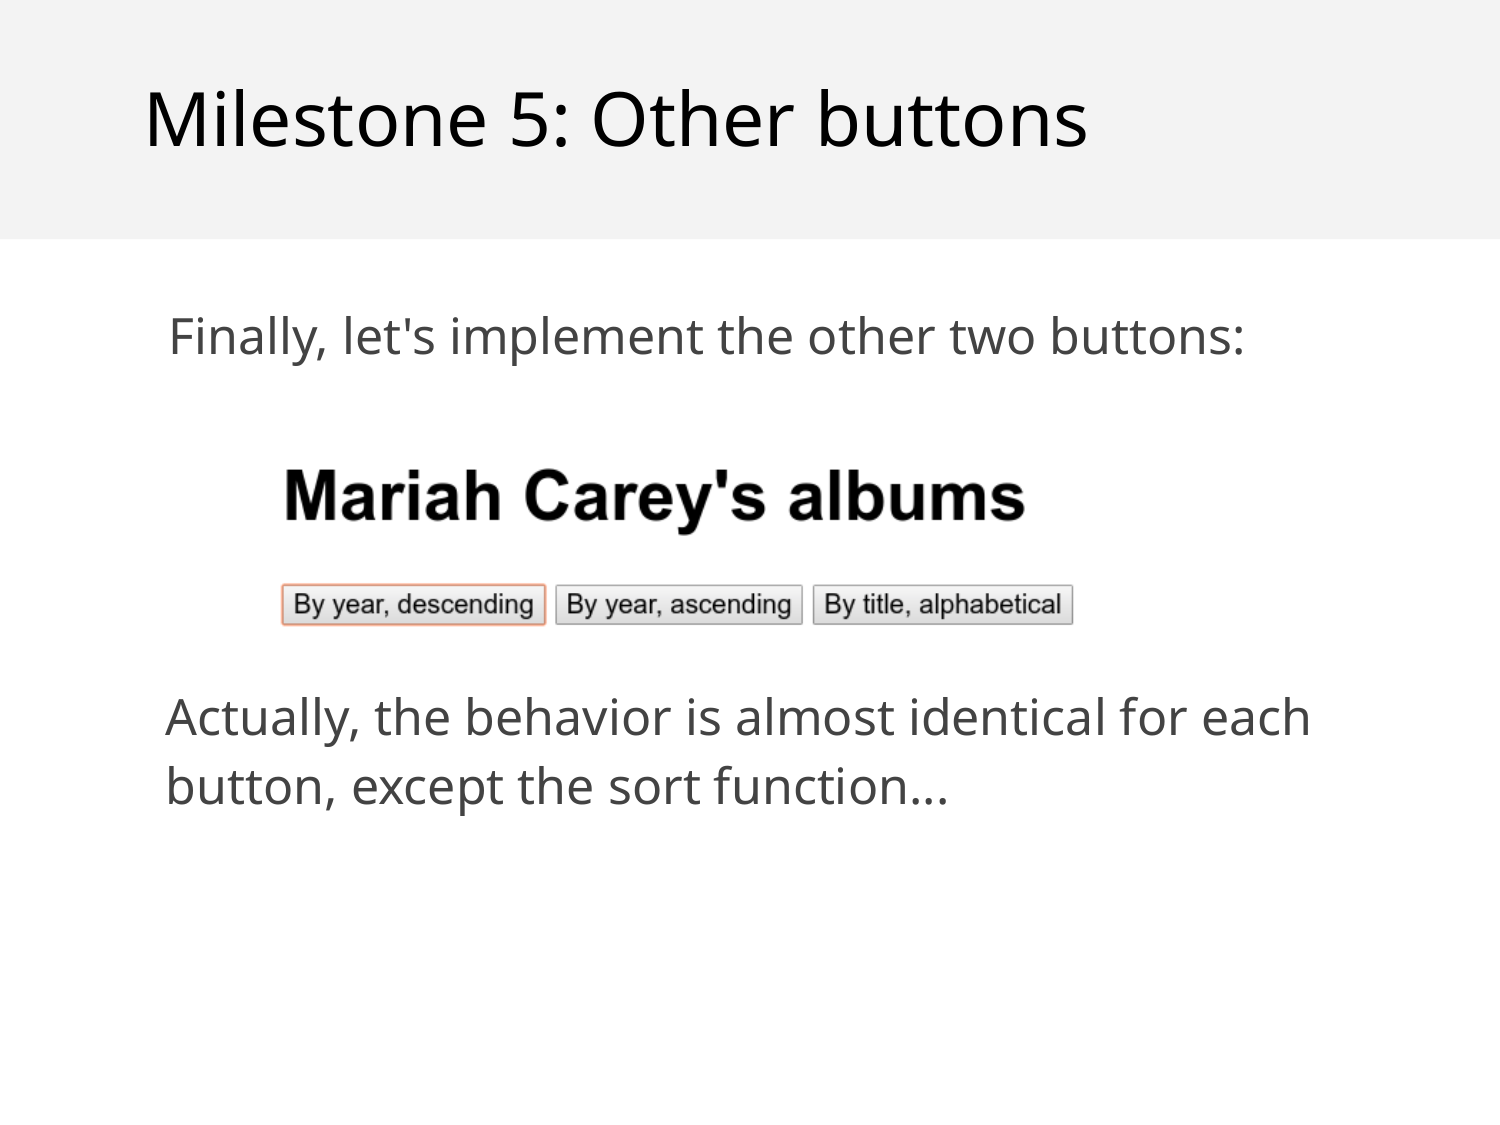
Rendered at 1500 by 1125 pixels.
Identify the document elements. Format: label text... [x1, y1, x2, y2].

title Milestone 5: Other buttons [128, 56, 1372, 183]
picture [271, 444, 1102, 638]
list Finally, let's implement the other two buttons: [153, 280, 1397, 389]
list Actually, the behavior is almost identical for each button, except the sort function... [150, 661, 1349, 846]
